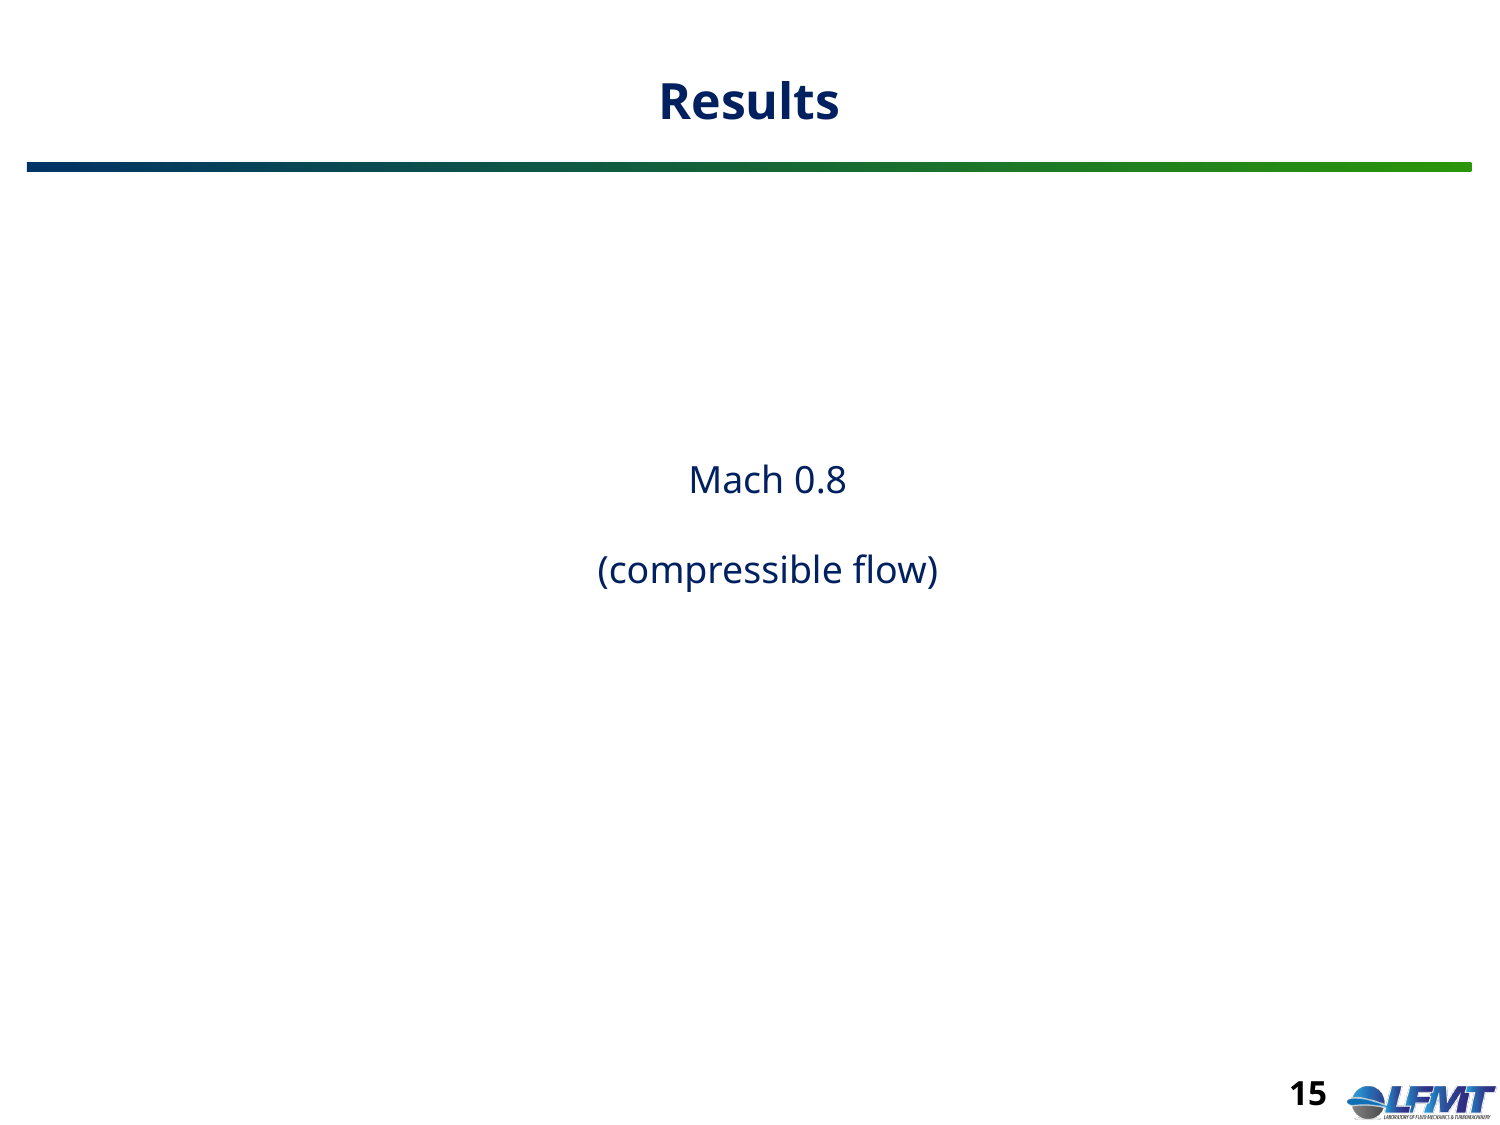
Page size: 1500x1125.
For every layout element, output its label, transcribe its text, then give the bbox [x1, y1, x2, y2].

picture [1347, 1080, 1497, 1125]
title Results [26, 41, 1474, 157]
slide_number <αριθμός> [992, 1065, 1343, 1125]
text_box [1383, 1071, 1500, 1125]
text_box Mach 0.8 (compressible flow) [35, 448, 1465, 689]
